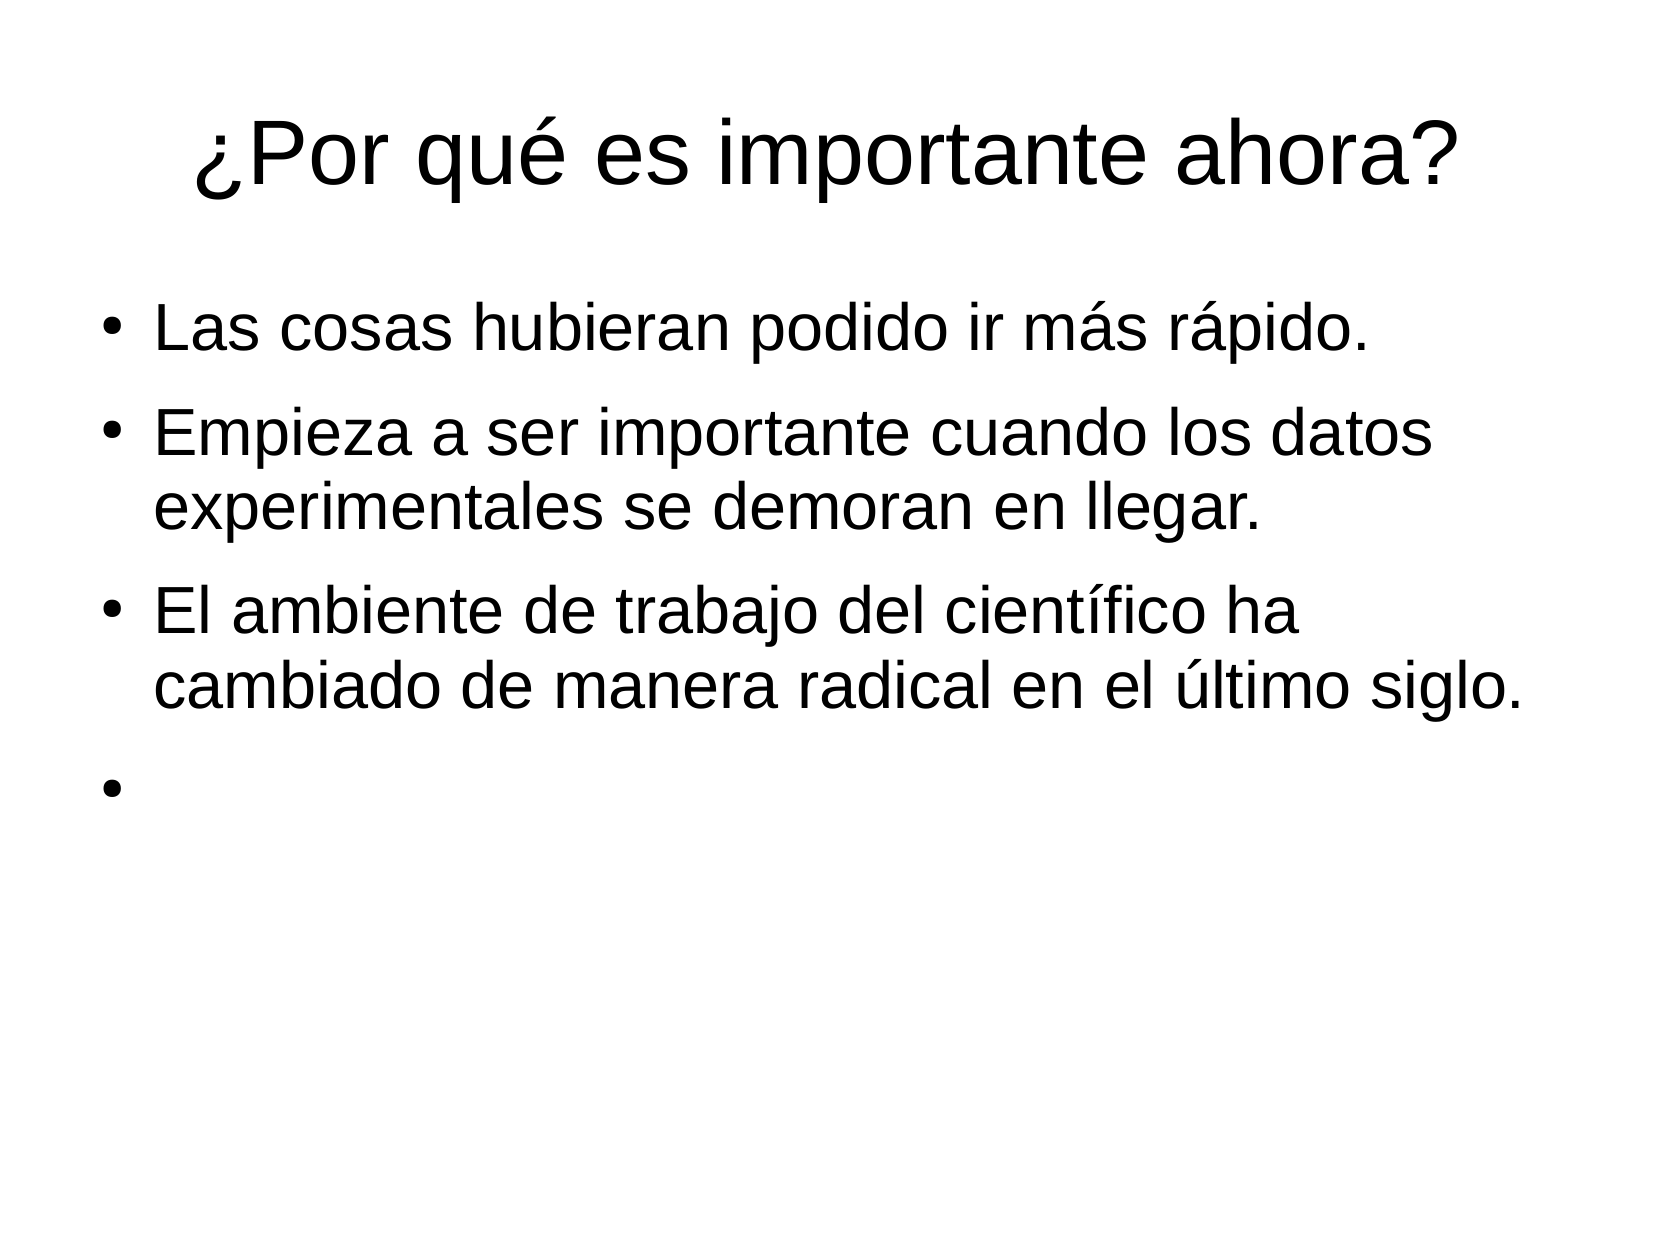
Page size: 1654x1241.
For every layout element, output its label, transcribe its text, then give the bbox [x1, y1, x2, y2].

list Las cosas hubieran podido ir más rápido. Empieza a ser importante cuando los datos experimentales se demoran en llegar. El ambiente de trabajo del científico ha cambiado de manera radical en el último siglo. [82, 290, 1538, 1010]
title ¿Por qué es importante ahora? [82, 49, 1571, 257]
